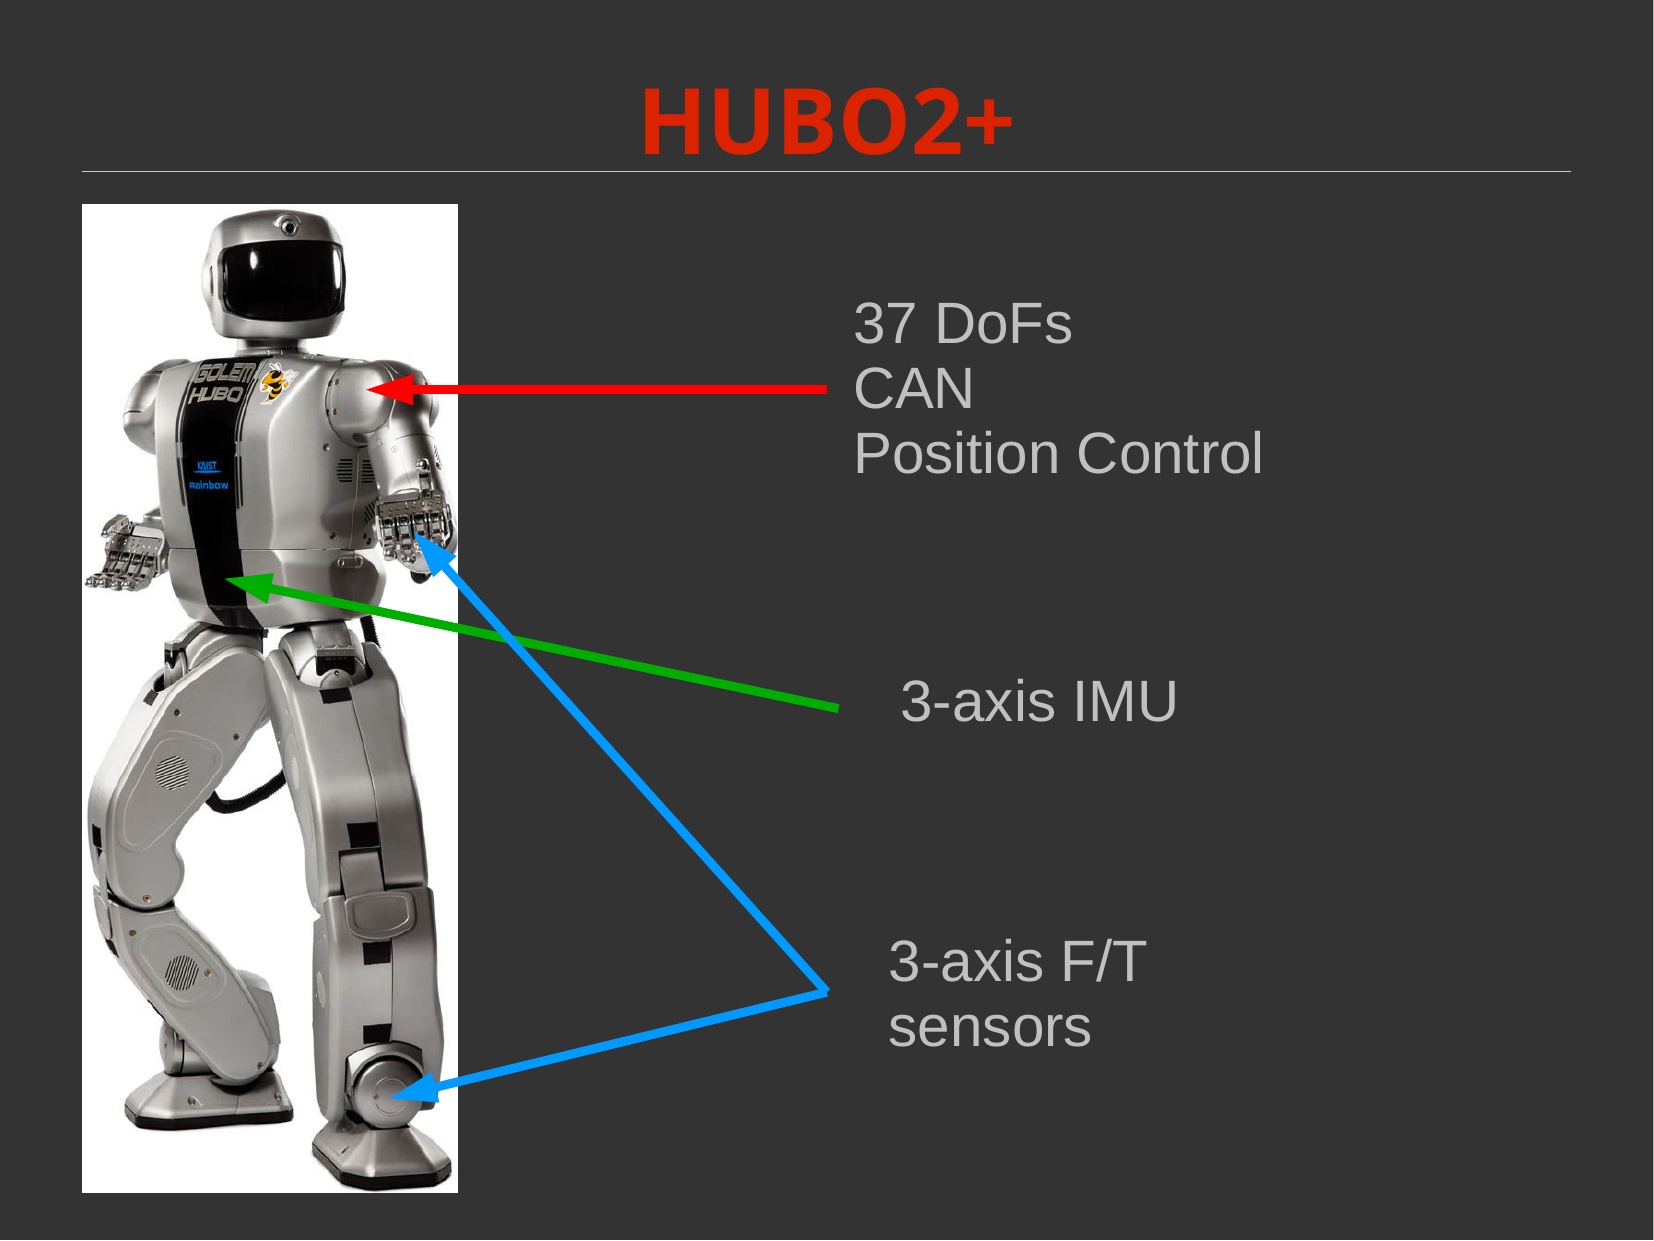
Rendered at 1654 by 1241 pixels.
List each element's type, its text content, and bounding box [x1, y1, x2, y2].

text_box 3-axis IMU [885, 661, 1345, 768]
title HUBO2+ [82, 49, 1571, 189]
picture [82, 204, 458, 1193]
text_box 3-axis F/T sensors [874, 920, 1333, 1066]
text_box 37 DoFs CAN Position Control [838, 283, 1300, 508]
